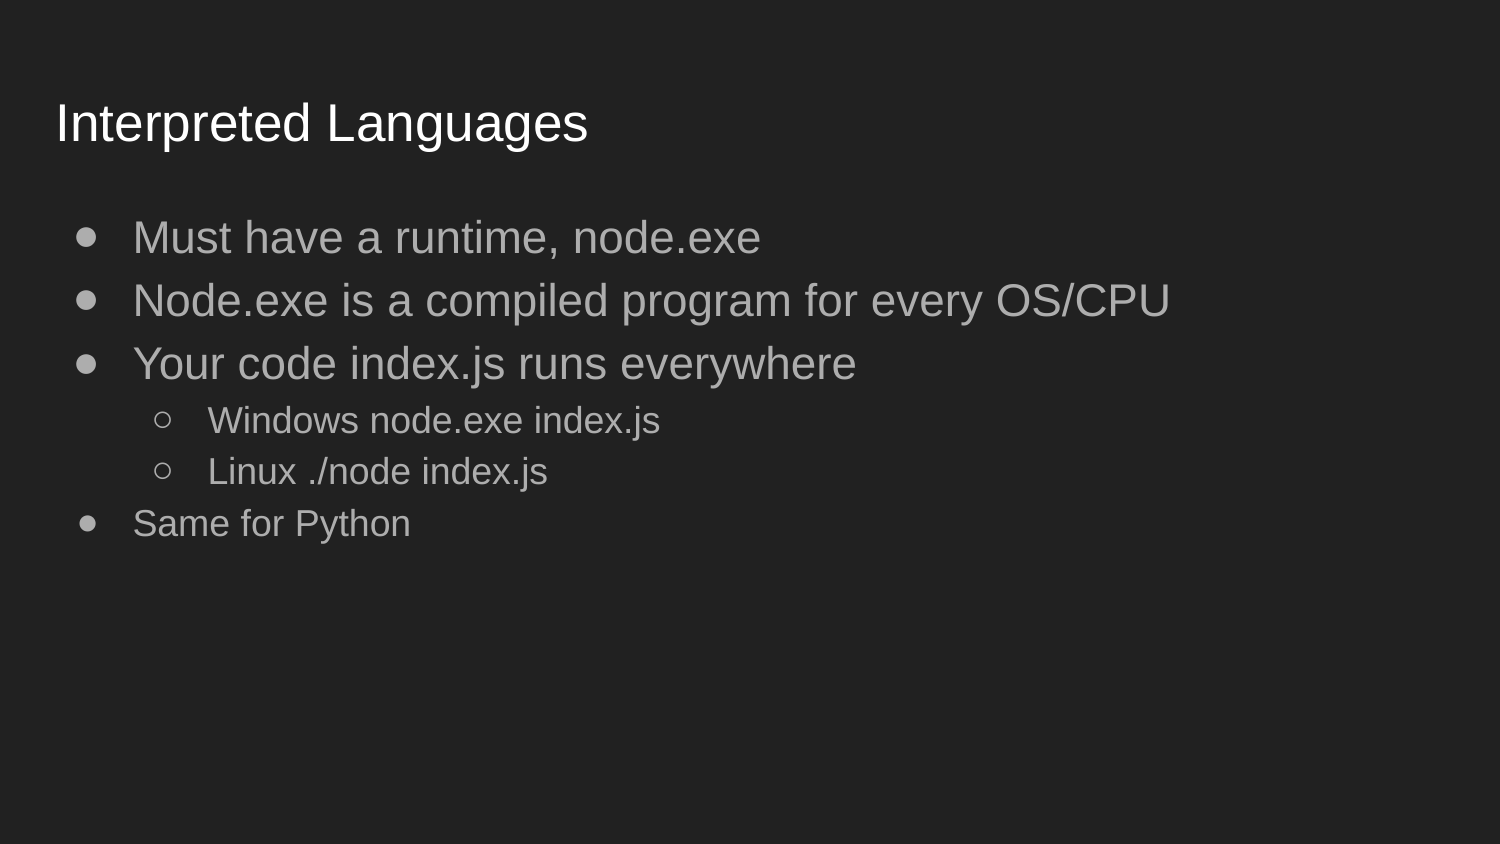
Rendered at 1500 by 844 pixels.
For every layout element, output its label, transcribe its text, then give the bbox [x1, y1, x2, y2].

list Must have a runtime, node.exe Node.exe is a compiled program for every OS/CPU Your code index.js runs everywhere Windows node.exe index.js Linux ./node index.js Same for Python [42, 184, 1500, 618]
title Interpreted Languages [40, 72, 920, 167]
